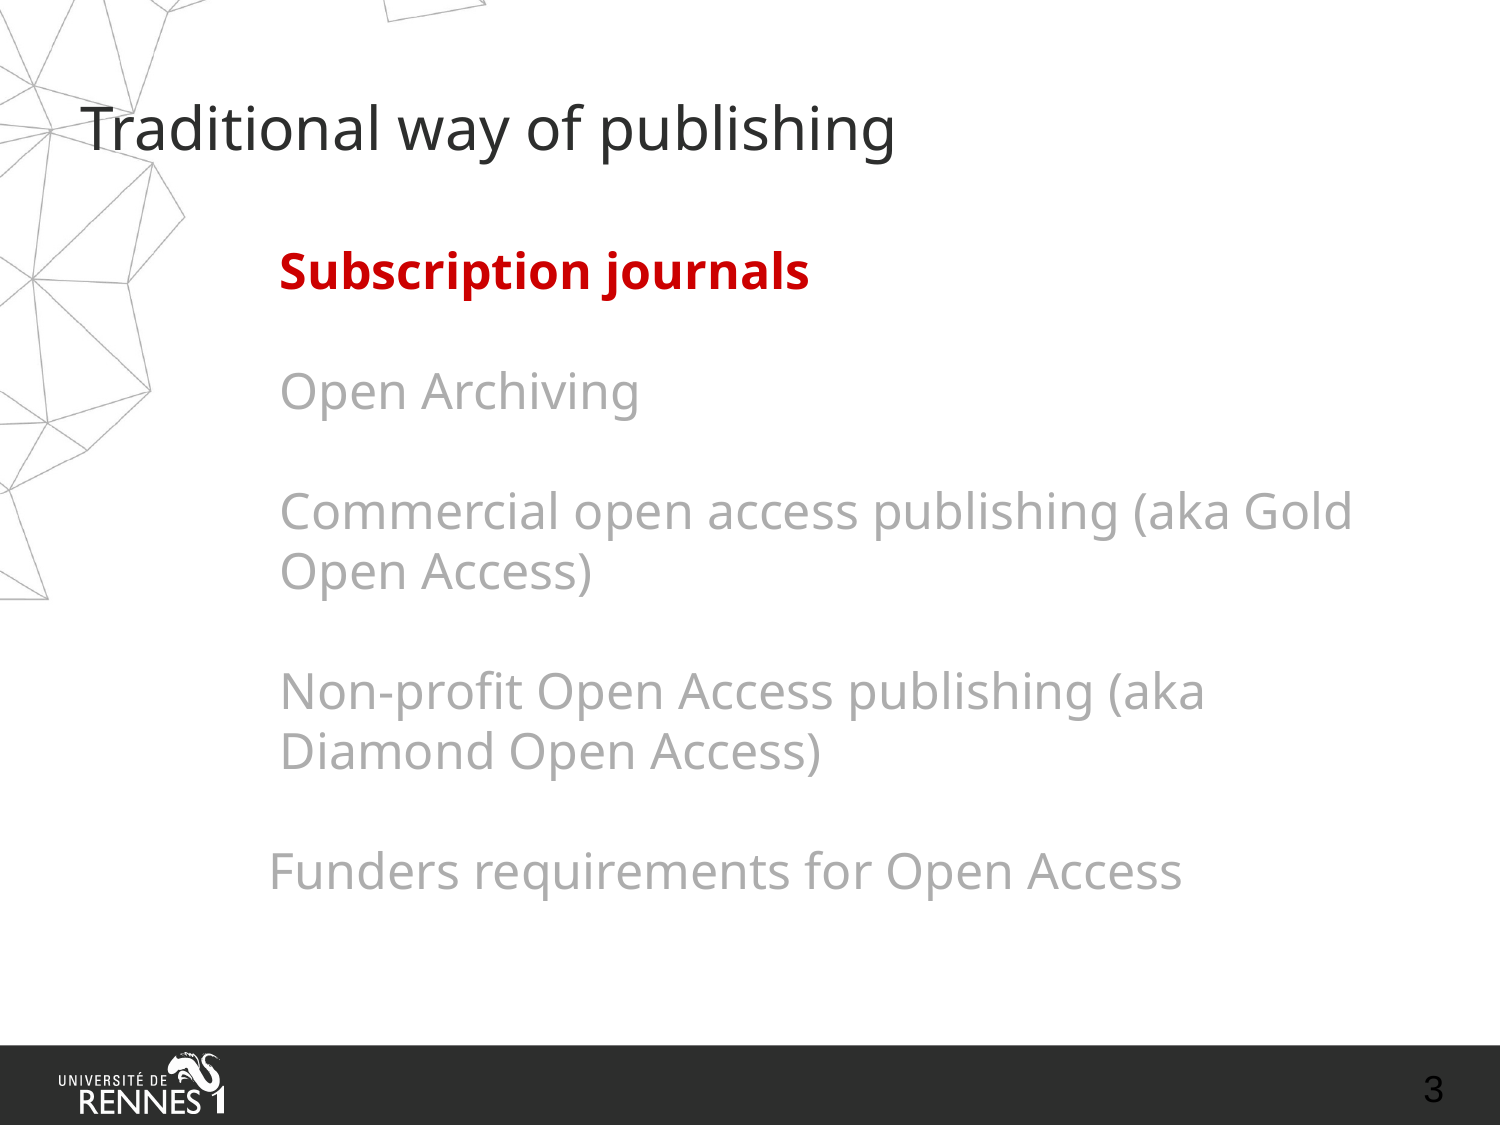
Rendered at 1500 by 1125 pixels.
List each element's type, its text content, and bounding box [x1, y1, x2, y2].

picture [0, 0, 1500, 1045]
text_box Traditional way of publishing [65, 82, 1471, 212]
text_box 1 [1257, 1057, 1459, 1118]
text_box Subscription journals Open Archiving Commercial open access publishing (aka Gold Open Access) Non-profit Open Access publishing (aka Diamond Open Access) Funders requirements for Open Access [253, 231, 1400, 528]
picture [59, 1052, 224, 1114]
